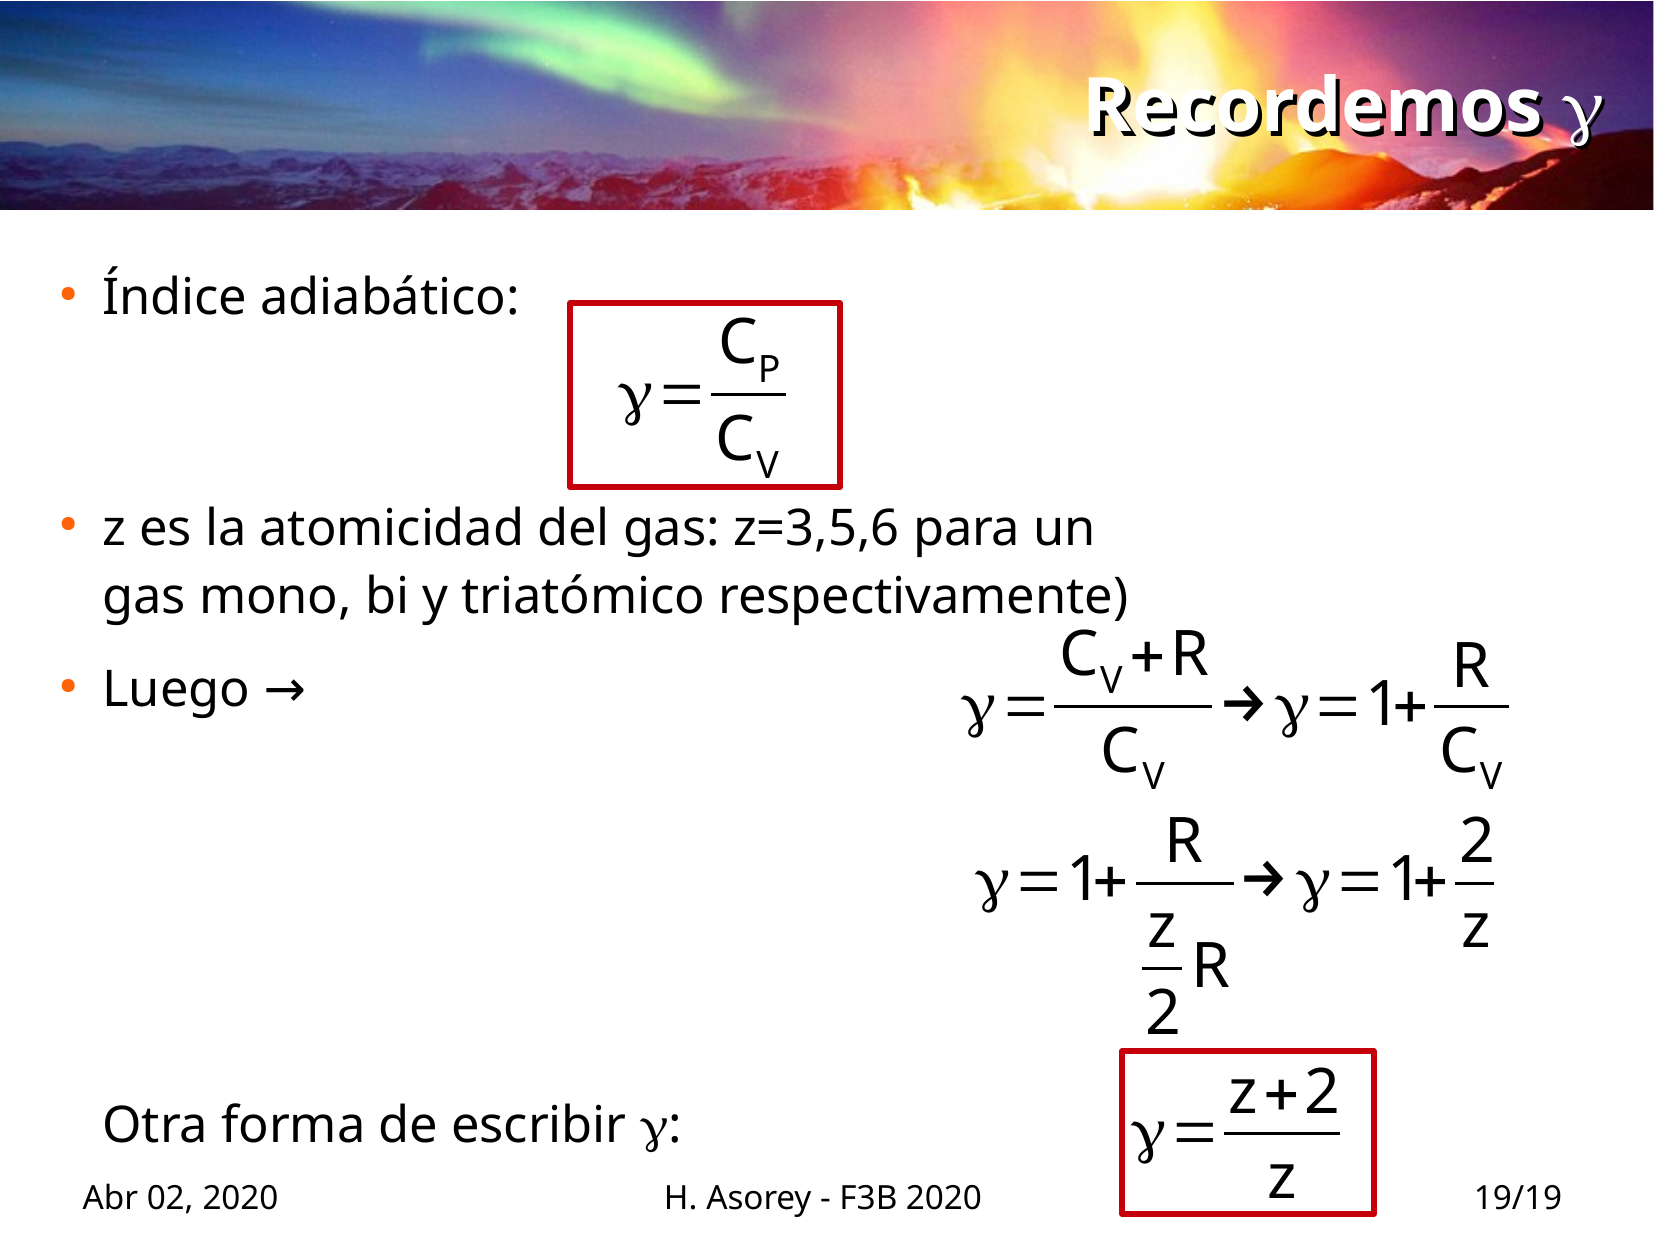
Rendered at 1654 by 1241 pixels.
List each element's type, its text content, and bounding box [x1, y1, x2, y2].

chart [608, 303, 796, 488]
picture [0, 1, 1654, 210]
list Índice adiabático: z es la atomicidad del gas: z=3,5,6 para un gas mono, bi y triatómico respectivamente) Luego → Otra forma de escribir g: [45, 260, 1606, 1161]
title Recordemos g [45, 15, 1606, 191]
chart [952, 615, 1519, 1215]
